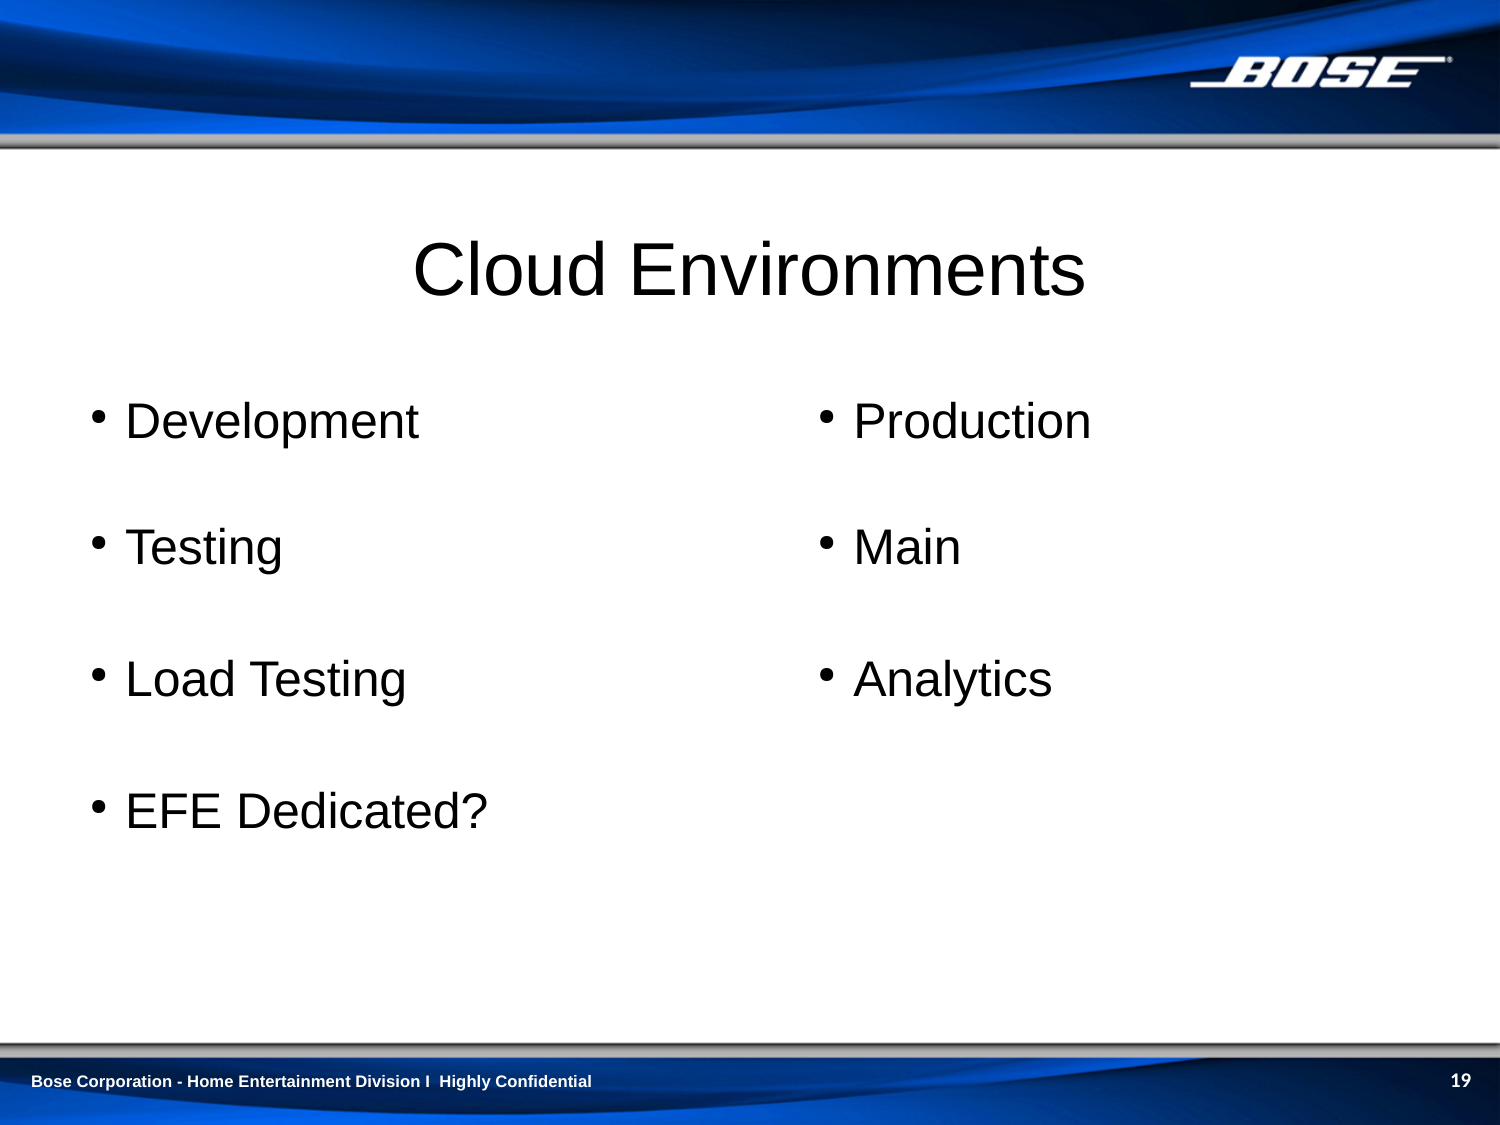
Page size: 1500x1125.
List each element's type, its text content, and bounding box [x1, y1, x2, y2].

text_box Production Main Analytics [803, 374, 1419, 1002]
picture [0, 0, 1500, 1125]
text_box Cloud Environments [74, 185, 1425, 345]
text_box Development Testing Load Testing EFE Dedicated? [75, 375, 691, 1003]
